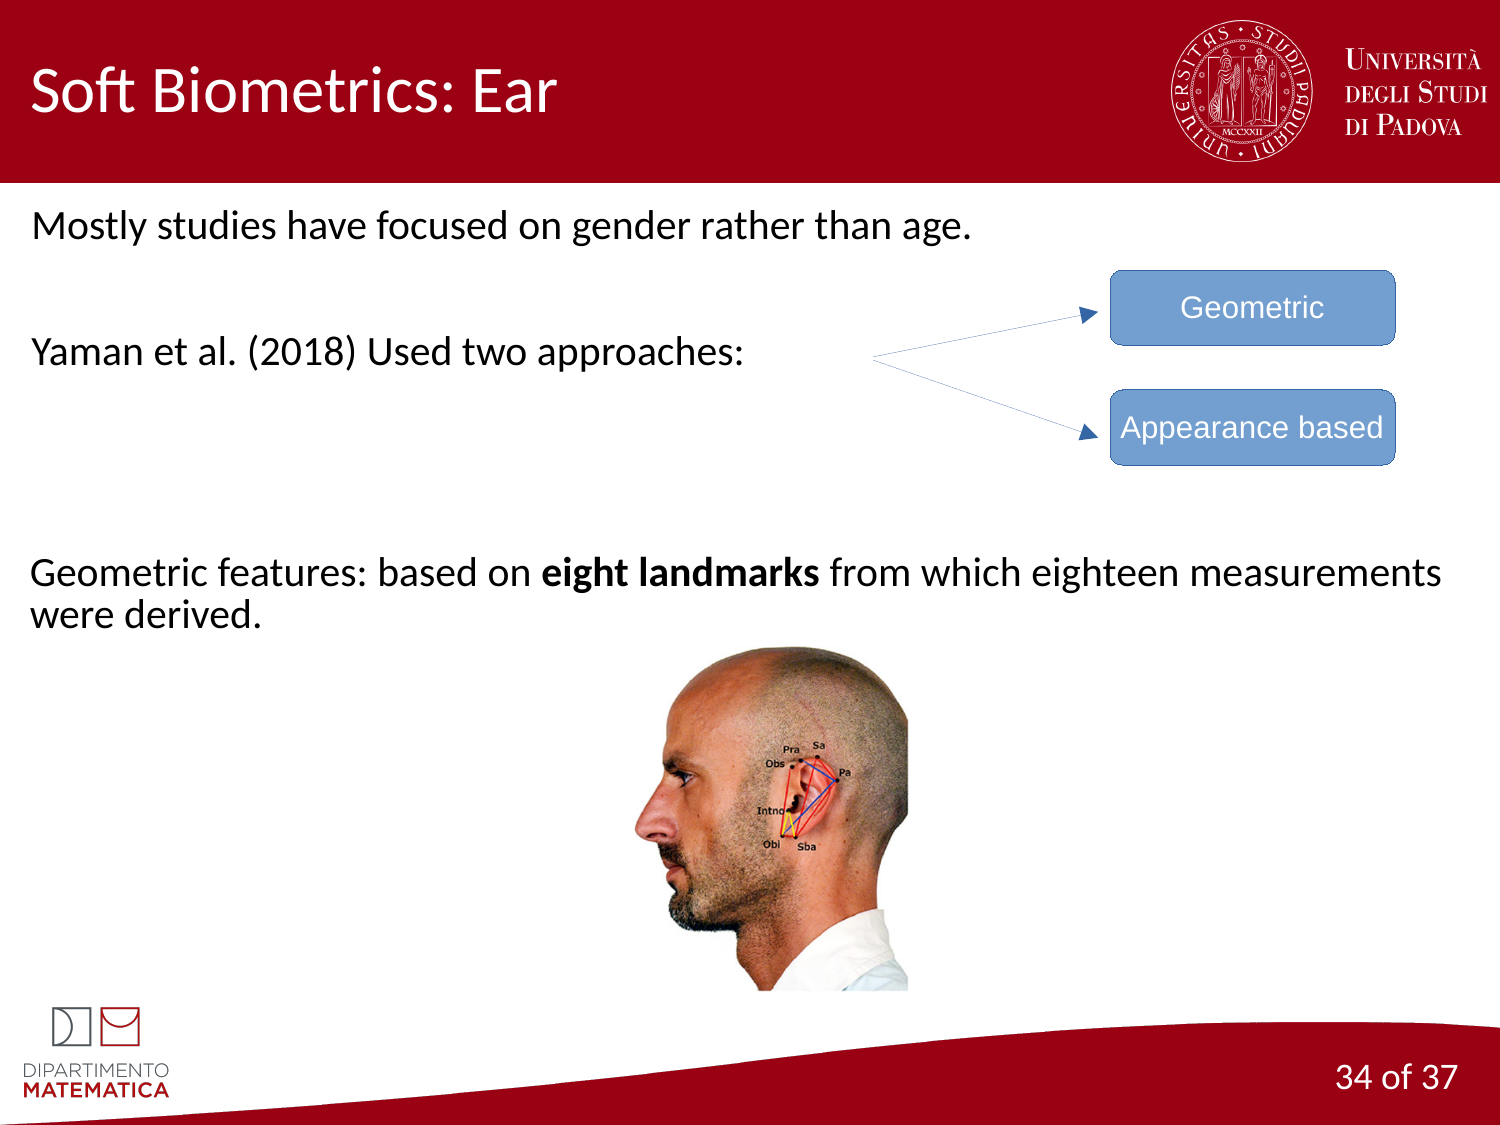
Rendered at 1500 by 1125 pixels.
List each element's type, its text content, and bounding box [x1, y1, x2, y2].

title Soft Biometrics: Ear [0, 0, 1159, 183]
text_box Geometric [1110, 270, 1396, 346]
text_box Mostly studies have focused on gender rather than age. Yaman et al. (2018) Used two approaches: [16, 201, 995, 509]
picture [1171, 20, 1487, 162]
picture [0, 1007, 1500, 1125]
text_box Geometric features: based on eight landmarks from which eighteen measurements were derived. [15, 547, 1458, 647]
slide_number 34 of 37 [1136, 1044, 1474, 1104]
text_box Appearance based [1110, 389, 1396, 466]
picture [626, 611, 931, 1006]
